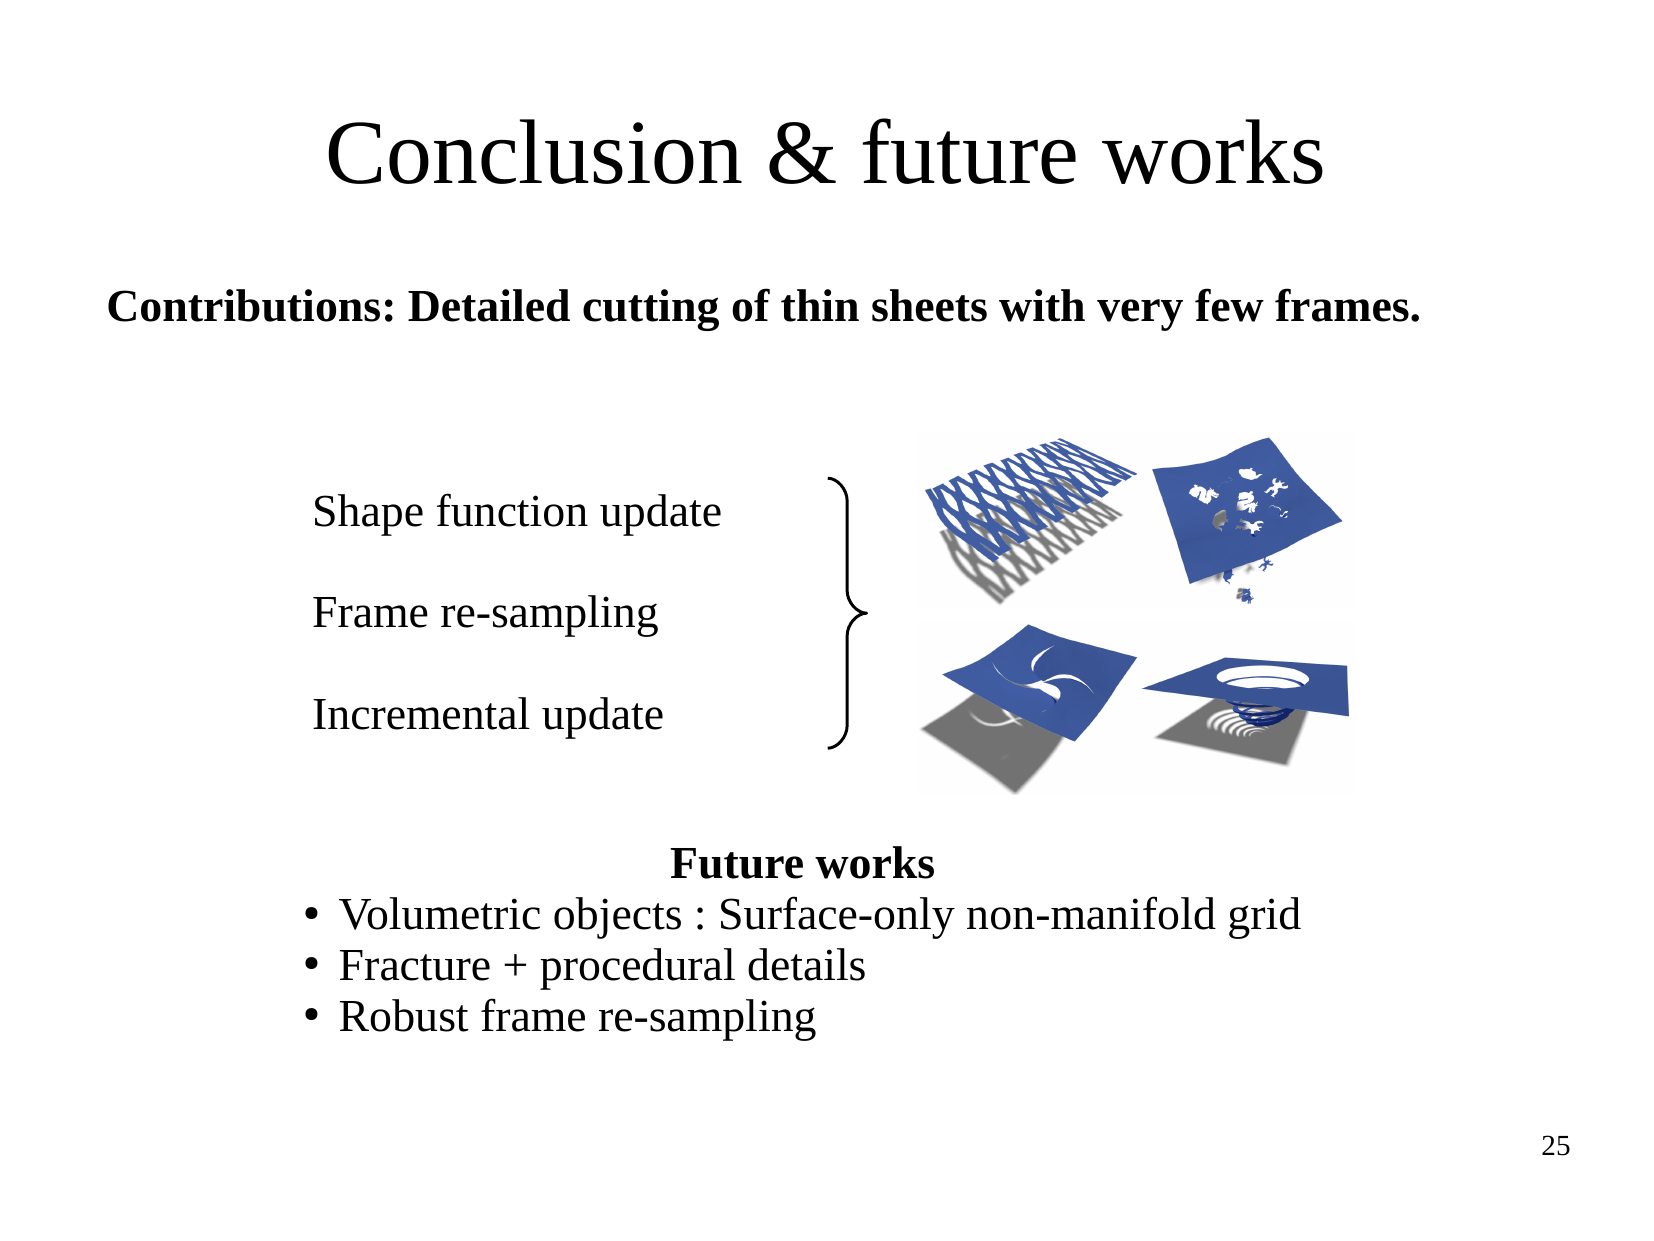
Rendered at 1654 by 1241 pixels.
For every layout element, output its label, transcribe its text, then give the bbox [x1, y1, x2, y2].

text_box Future works Volumetric objects : Surface-only non-manifold grid Fracture + procedural details Robust frame re-sampling [288, 830, 1365, 1101]
text_box Shape function update Frame re-sampling Incremental update [297, 478, 847, 749]
picture [918, 431, 1357, 607]
picture [918, 620, 1357, 796]
title Conclusion & future works [82, 49, 1571, 257]
text_box Contributions: Detailed cutting of thin sheets with very few frames. [91, 273, 1562, 340]
